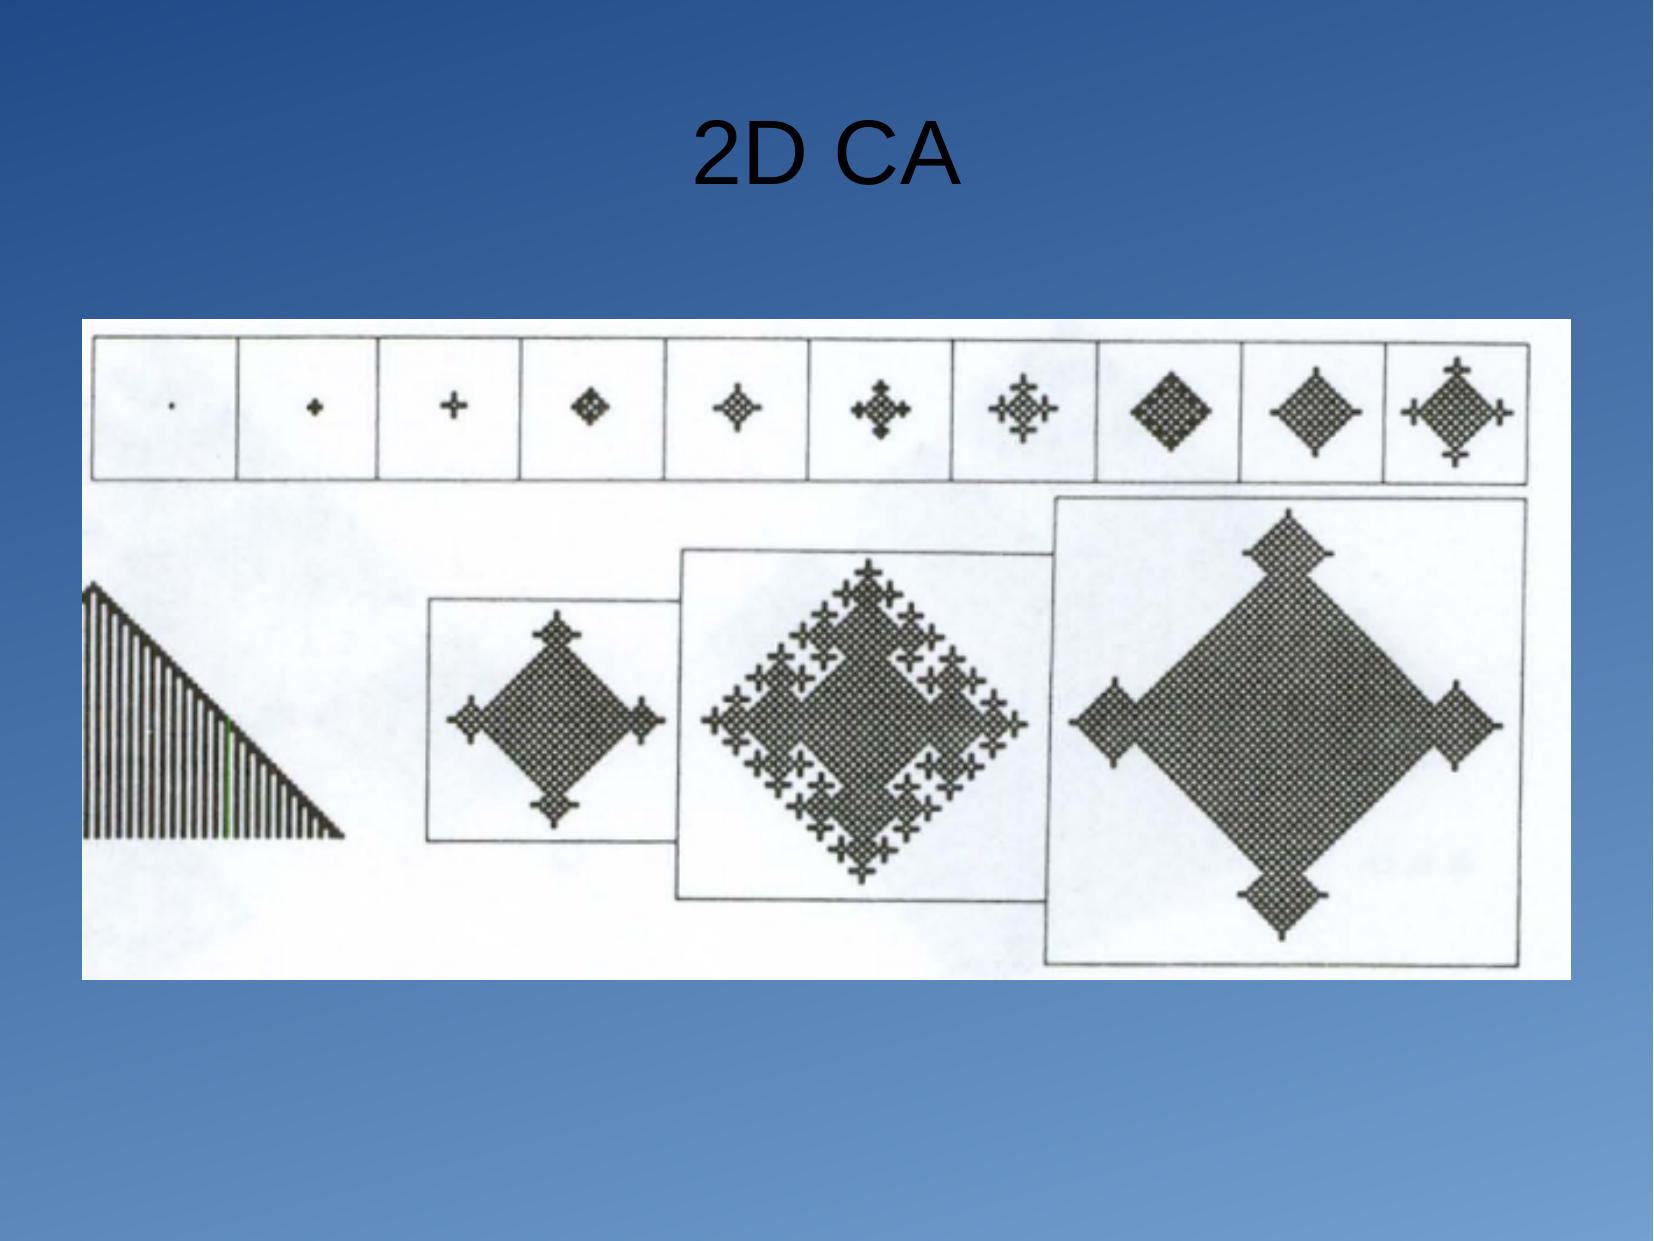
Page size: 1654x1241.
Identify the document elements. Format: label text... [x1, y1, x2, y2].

picture [82, 319, 1571, 980]
title 2D CA [82, 49, 1571, 257]
